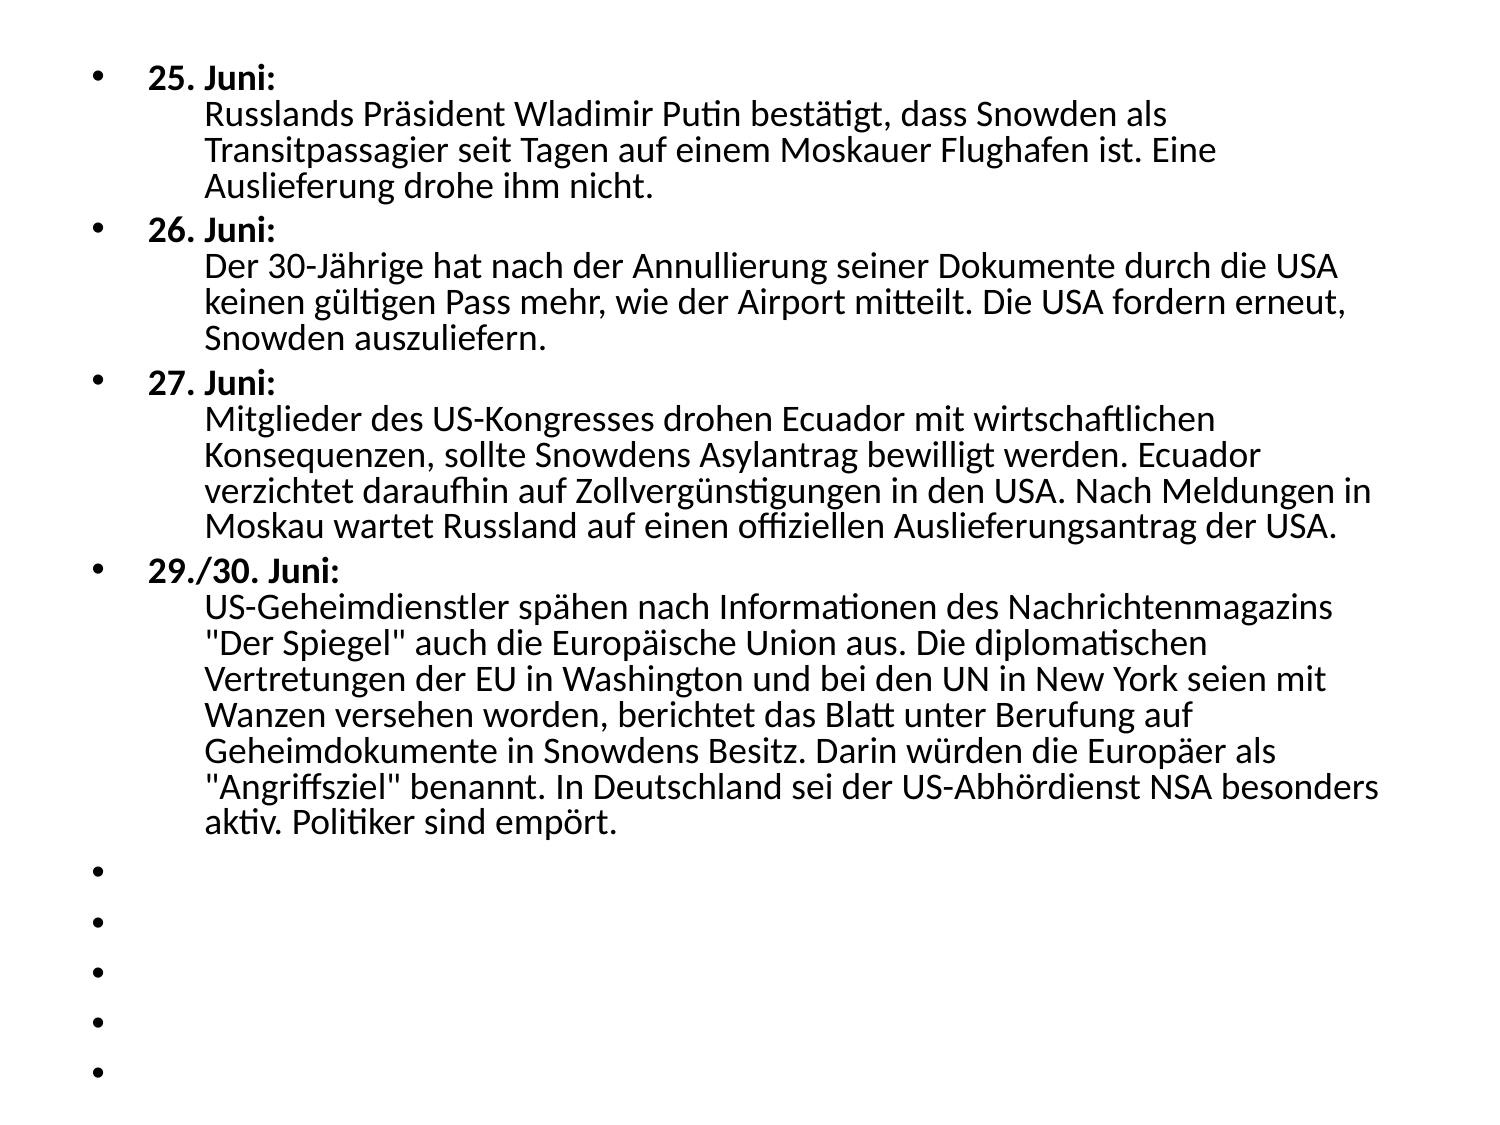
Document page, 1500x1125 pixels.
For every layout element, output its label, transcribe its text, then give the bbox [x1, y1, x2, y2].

list 25. Juni: Russlands Präsident Wladimir Putin bestätigt, dass Snowden als Transitpassagier seit Tagen auf einem Moskauer Flughafen ist. Eine Auslieferung drohe ihm nicht. 26. Juni: Der 30-Jährige hat nach der Annullierung seiner Dokumente durch die USA keinen gültigen Pass mehr, wie der Airport mitteilt. Die USA fordern erneut, Snowden auszuliefern. 27. Juni: Mitglieder des US-Kongresses drohen Ecuador mit wirtschaftlichen Konsequenzen, sollte Snowdens Asylantrag bewilligt werden. Ecuador verzichtet daraufhin auf Zollvergünstigungen in den USA. Nach Meldungen in Moskau wartet Russland auf einen offiziellen Auslieferungsantrag der USA. 29./30. Juni: US-Geheimdienstler spähen nach Informationen des Nachrichtenmagazins "Der Spiegel" auch die Europäische Union aus. Die diplomatischen Vertretungen der EU in Washington und bei den UN in New York seien mit Wanzen versehen worden, berichtet das Blatt unter Berufung auf Geheimdokumente in Snowdens Besitz. Darin würden die Europäer als "Angriffsziel" benannt. In Deutschland sei der US-Abhördienst NSA besonders aktiv. Politiker sind empört. [76, 54, 1427, 1071]
